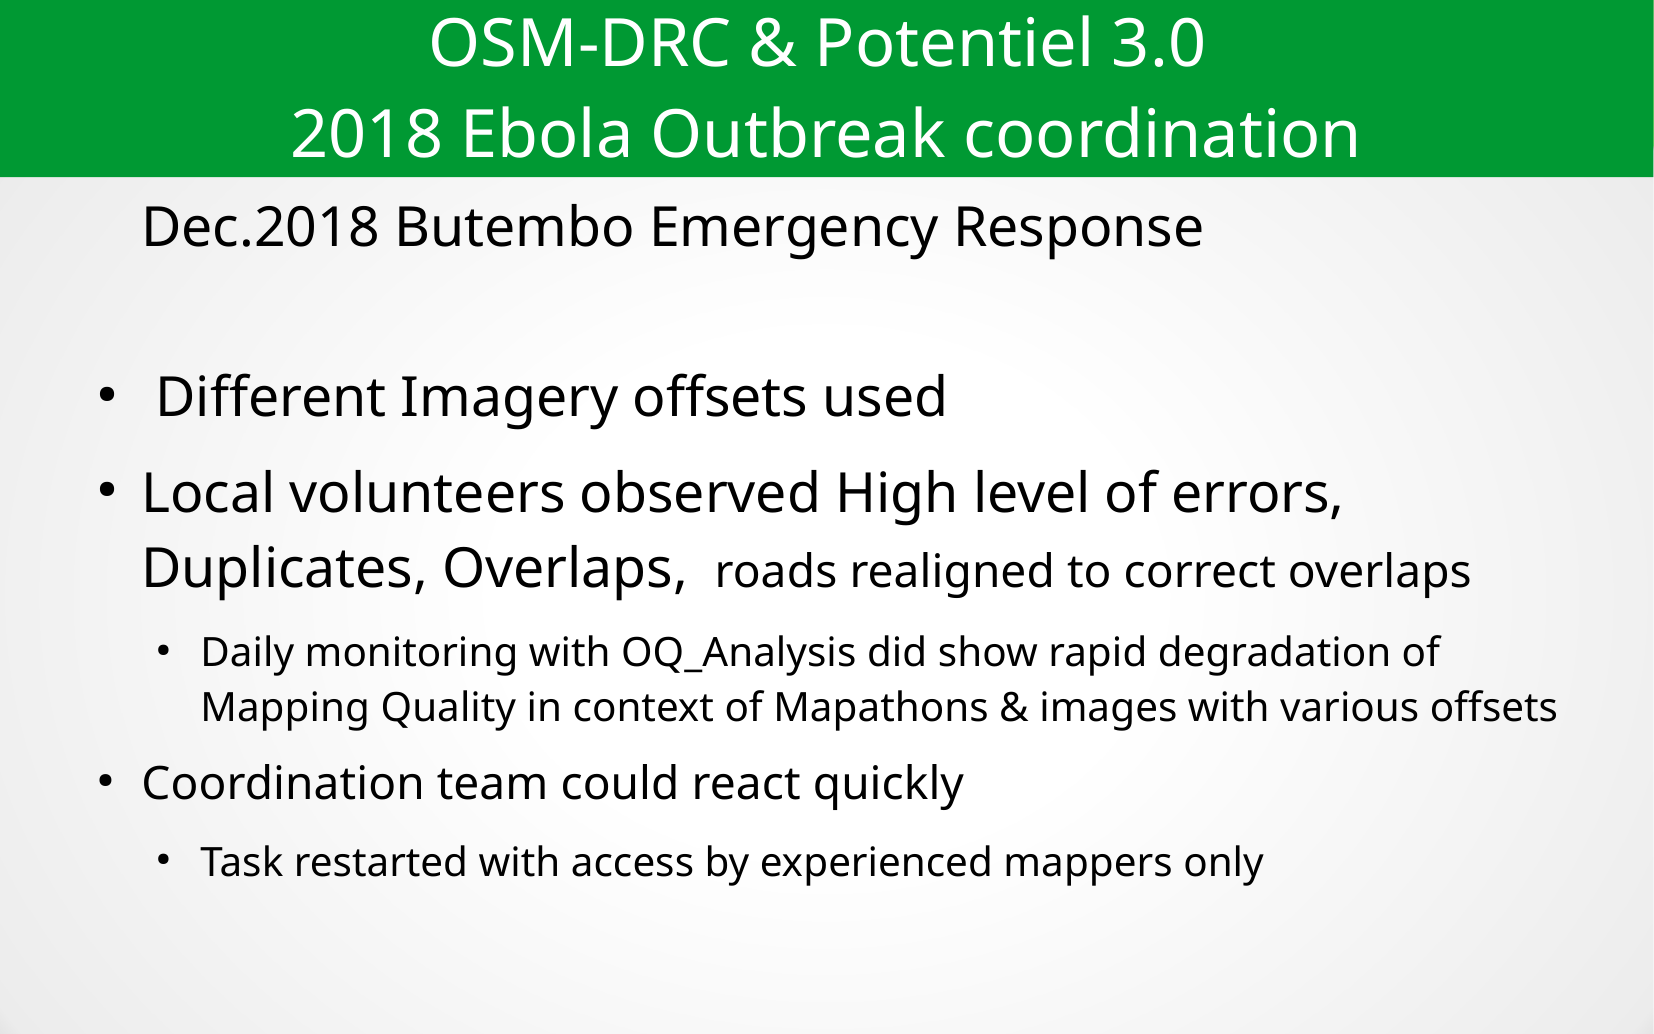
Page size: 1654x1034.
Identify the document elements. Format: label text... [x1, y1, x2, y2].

list Dec.2018 Butembo Emergency Response Different Imagery offsets used Local volunteers observed High level of errors, Duplicates, Overlaps, roads realigned to correct overlaps Daily monitoring with OQ_Analysis did show rapid degradation of Mapping Quality in context of Mapathons & images with various offsets Coordination team could react quickly Task restarted with access by experienced mappers only [82, 187, 1571, 926]
title OSM-DRC & Potentiel 3.0 2018 Ebola Outbreak coordination [0, 0, 1654, 178]
picture [0, 178, 1654, 1034]
